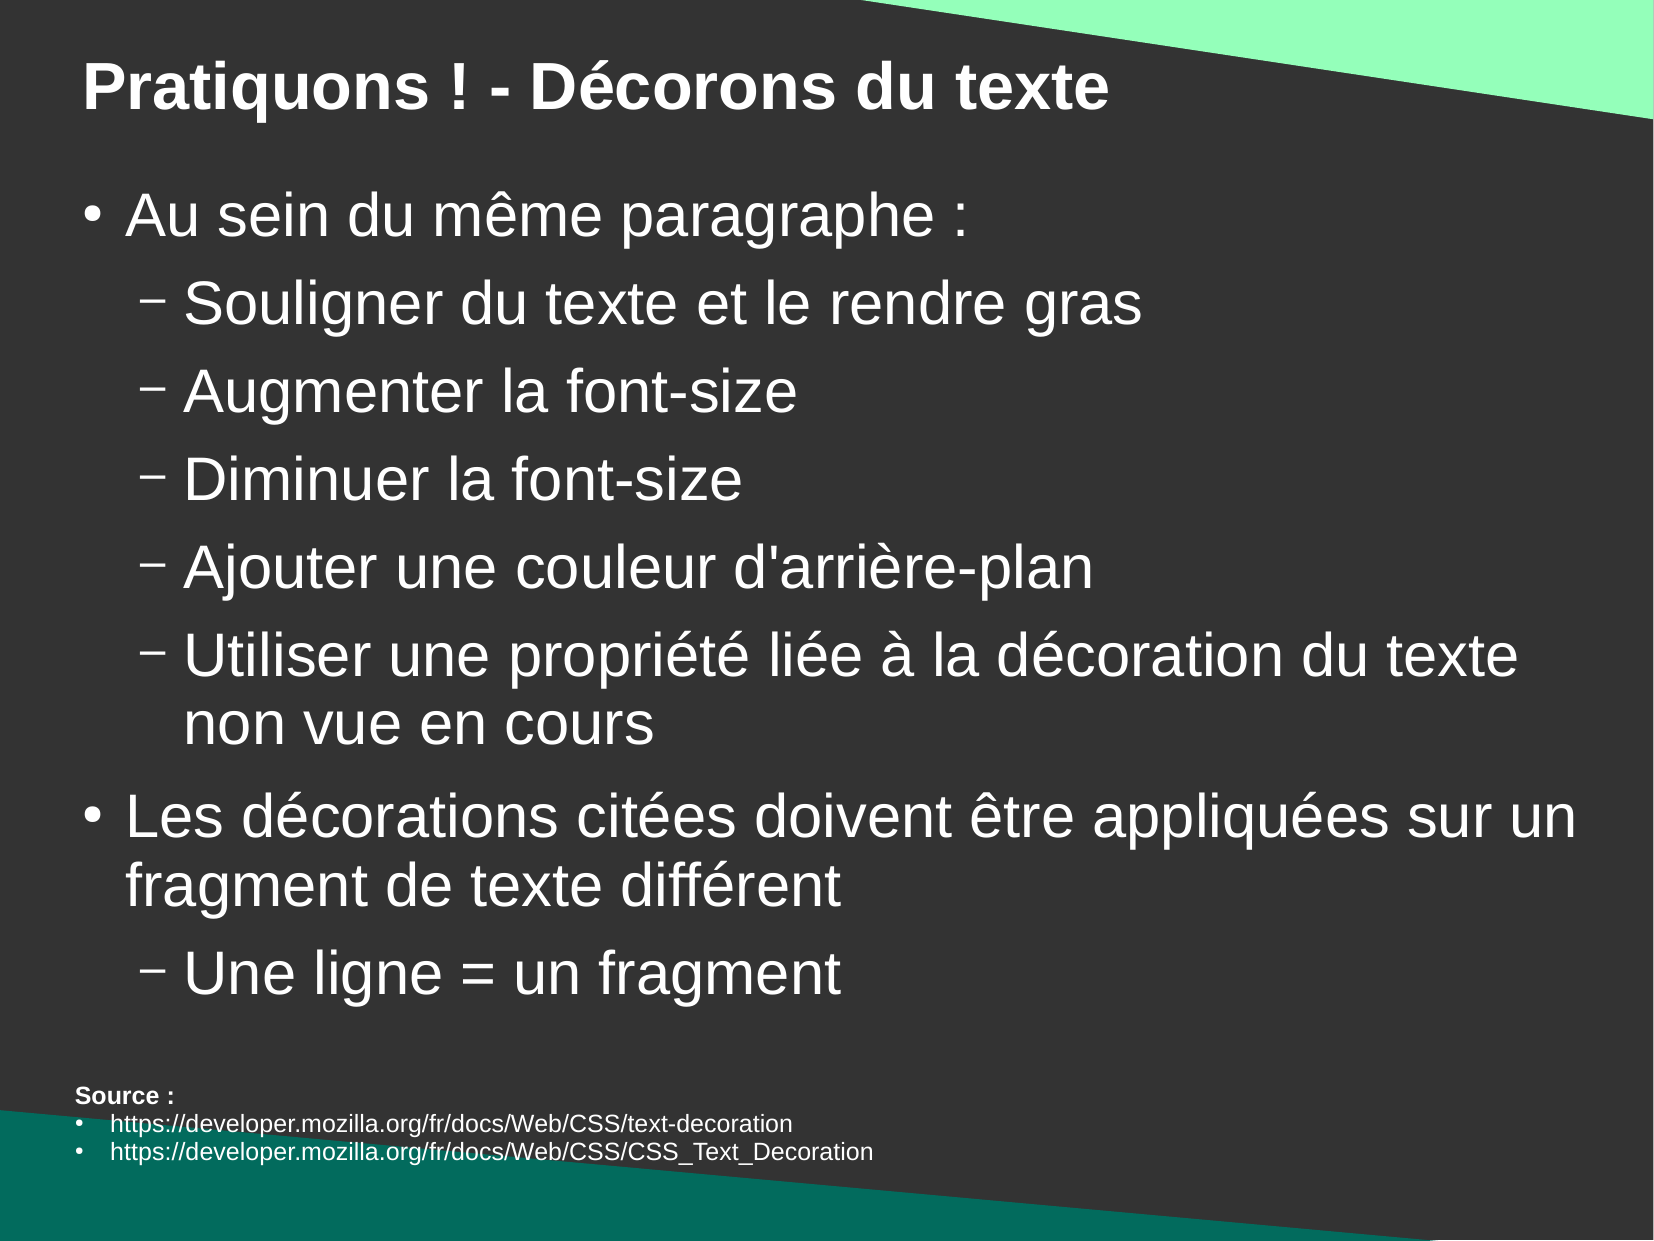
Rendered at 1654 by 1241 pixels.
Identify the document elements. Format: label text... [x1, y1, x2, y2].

list Au sein du même paragraphe : Souligner du texte et le rendre gras Augmenter la font-size Diminuer la font-size Ajouter une couleur d'arrière-plan Utiliser une propriété liée à la décoration du texte non vue en cours Les décorations citées doivent être appliquées sur un fragment de texte différent Une ligne = un fragment [67, 180, 1607, 1016]
title Pratiquons ! - Décorons du texte [82, 49, 1630, 199]
text_box [861, 0, 1654, 120]
text_box Source : https://developer.mozilla.org/fr/docs/Web/CSS/text-decoration https://developer.mozilla.org/fr/docs/Web/CSS/CSS_Text_Decoration [60, 1074, 1546, 1193]
